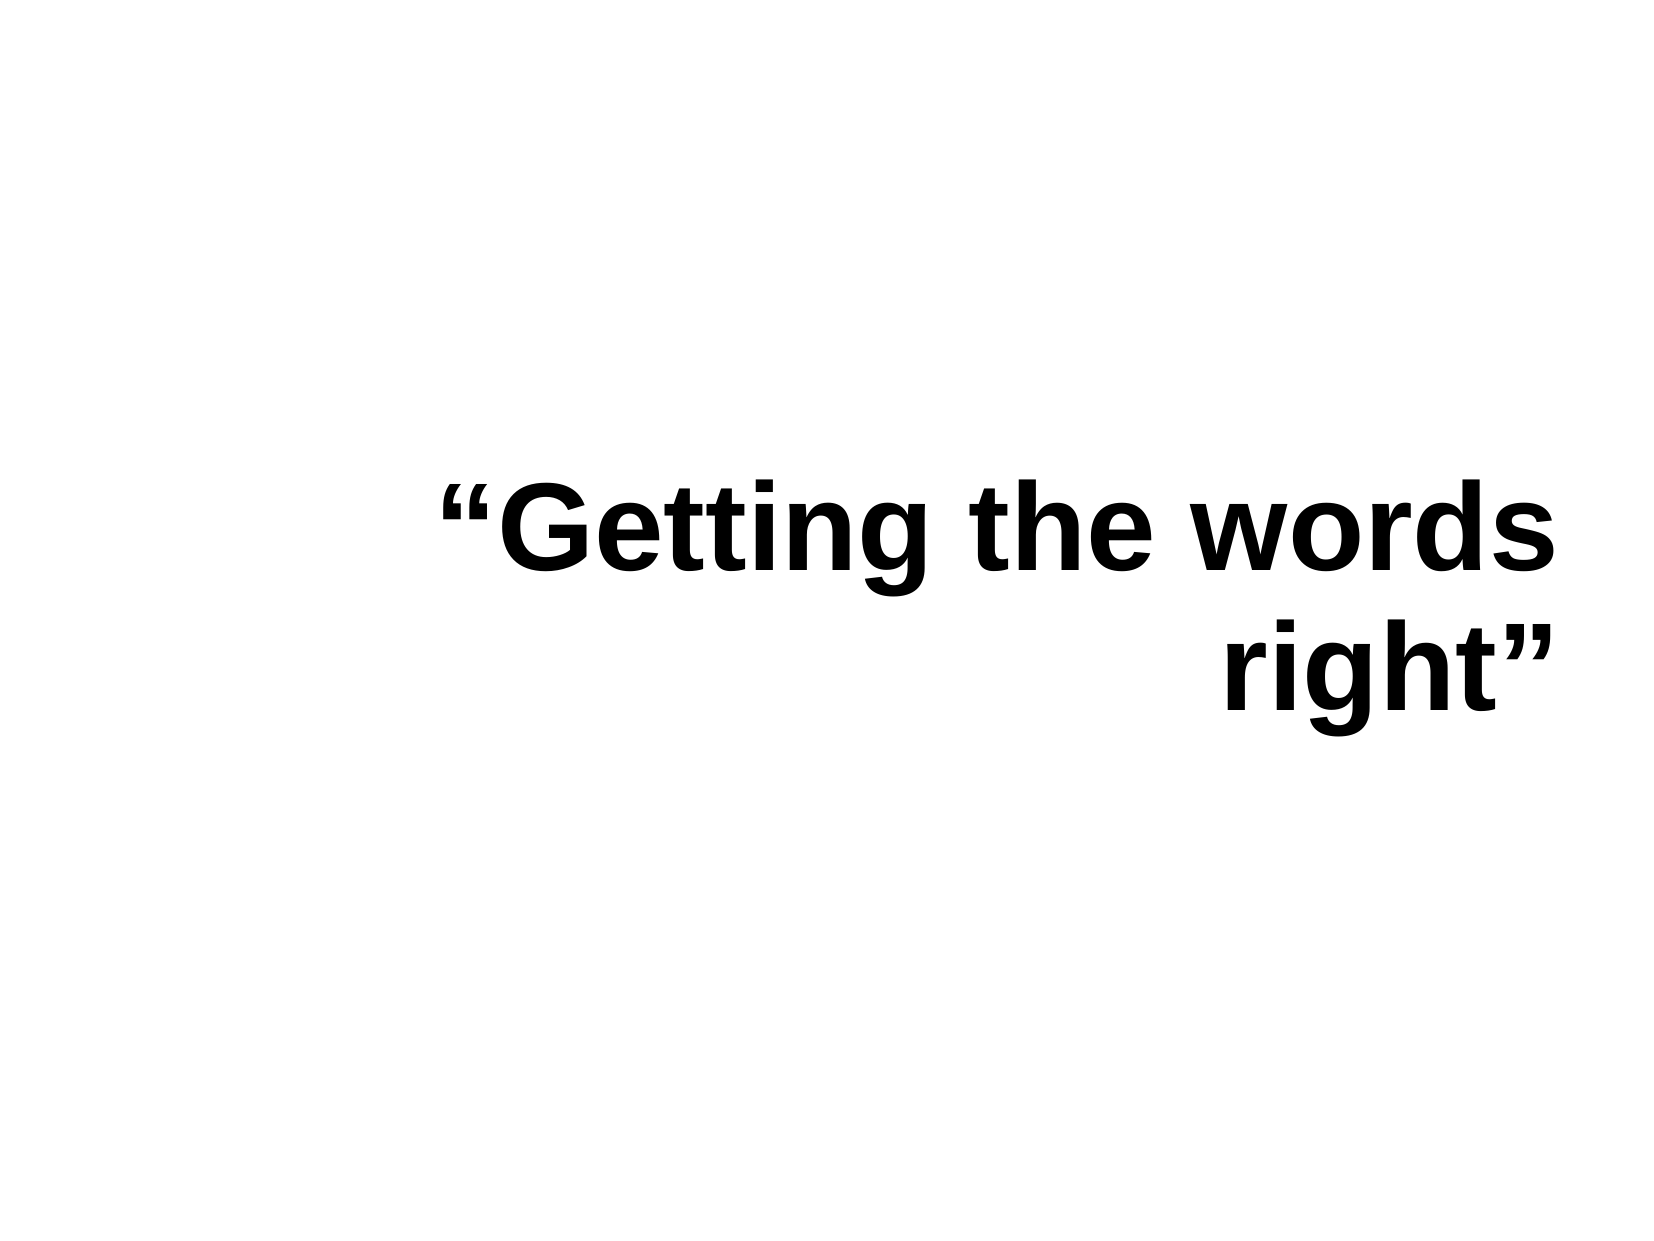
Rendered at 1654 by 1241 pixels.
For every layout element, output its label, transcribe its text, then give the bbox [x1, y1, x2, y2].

text_box “Getting the words right” [112, 450, 1575, 745]
